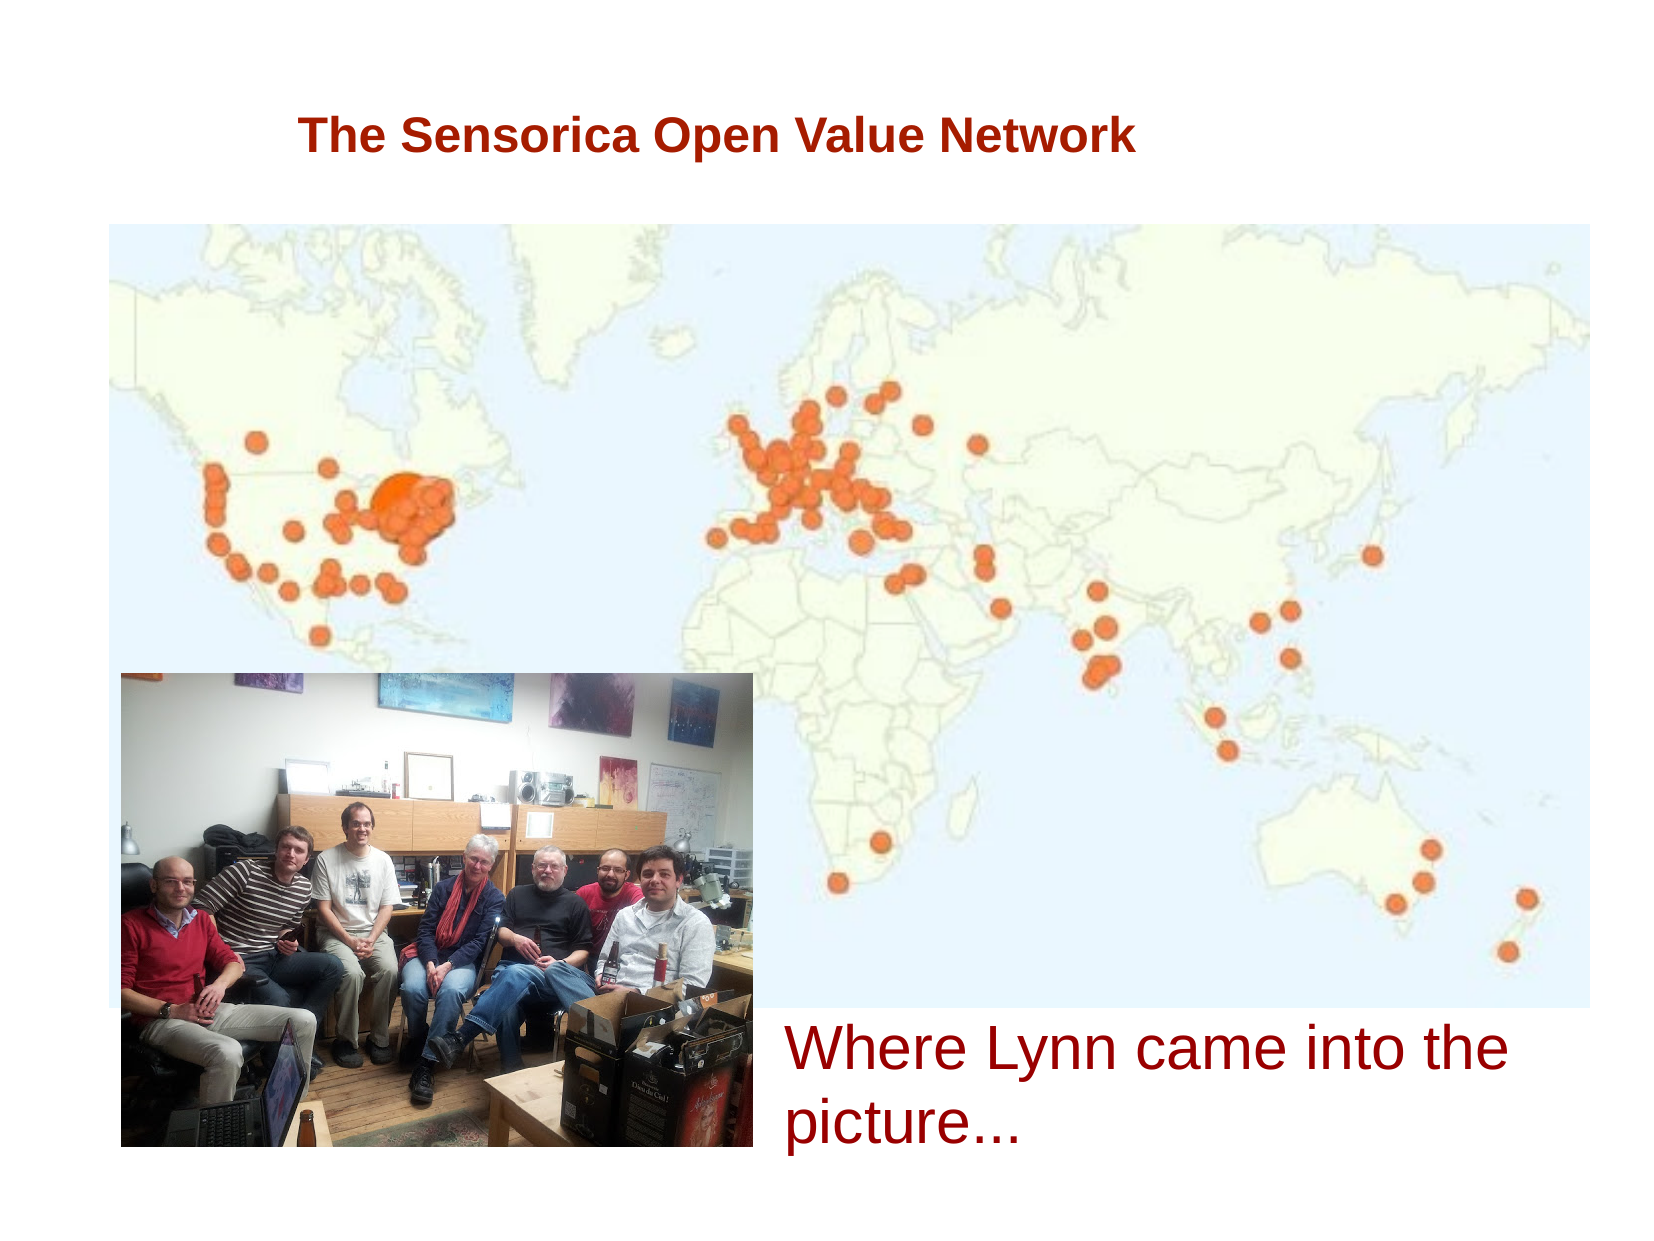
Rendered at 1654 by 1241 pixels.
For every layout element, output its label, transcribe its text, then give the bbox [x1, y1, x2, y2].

text_box Where Lynn came into the picture... [769, 991, 1528, 1106]
text_box The Sensorica Open Value Network [282, 87, 1446, 176]
picture [109, 224, 1590, 1147]
